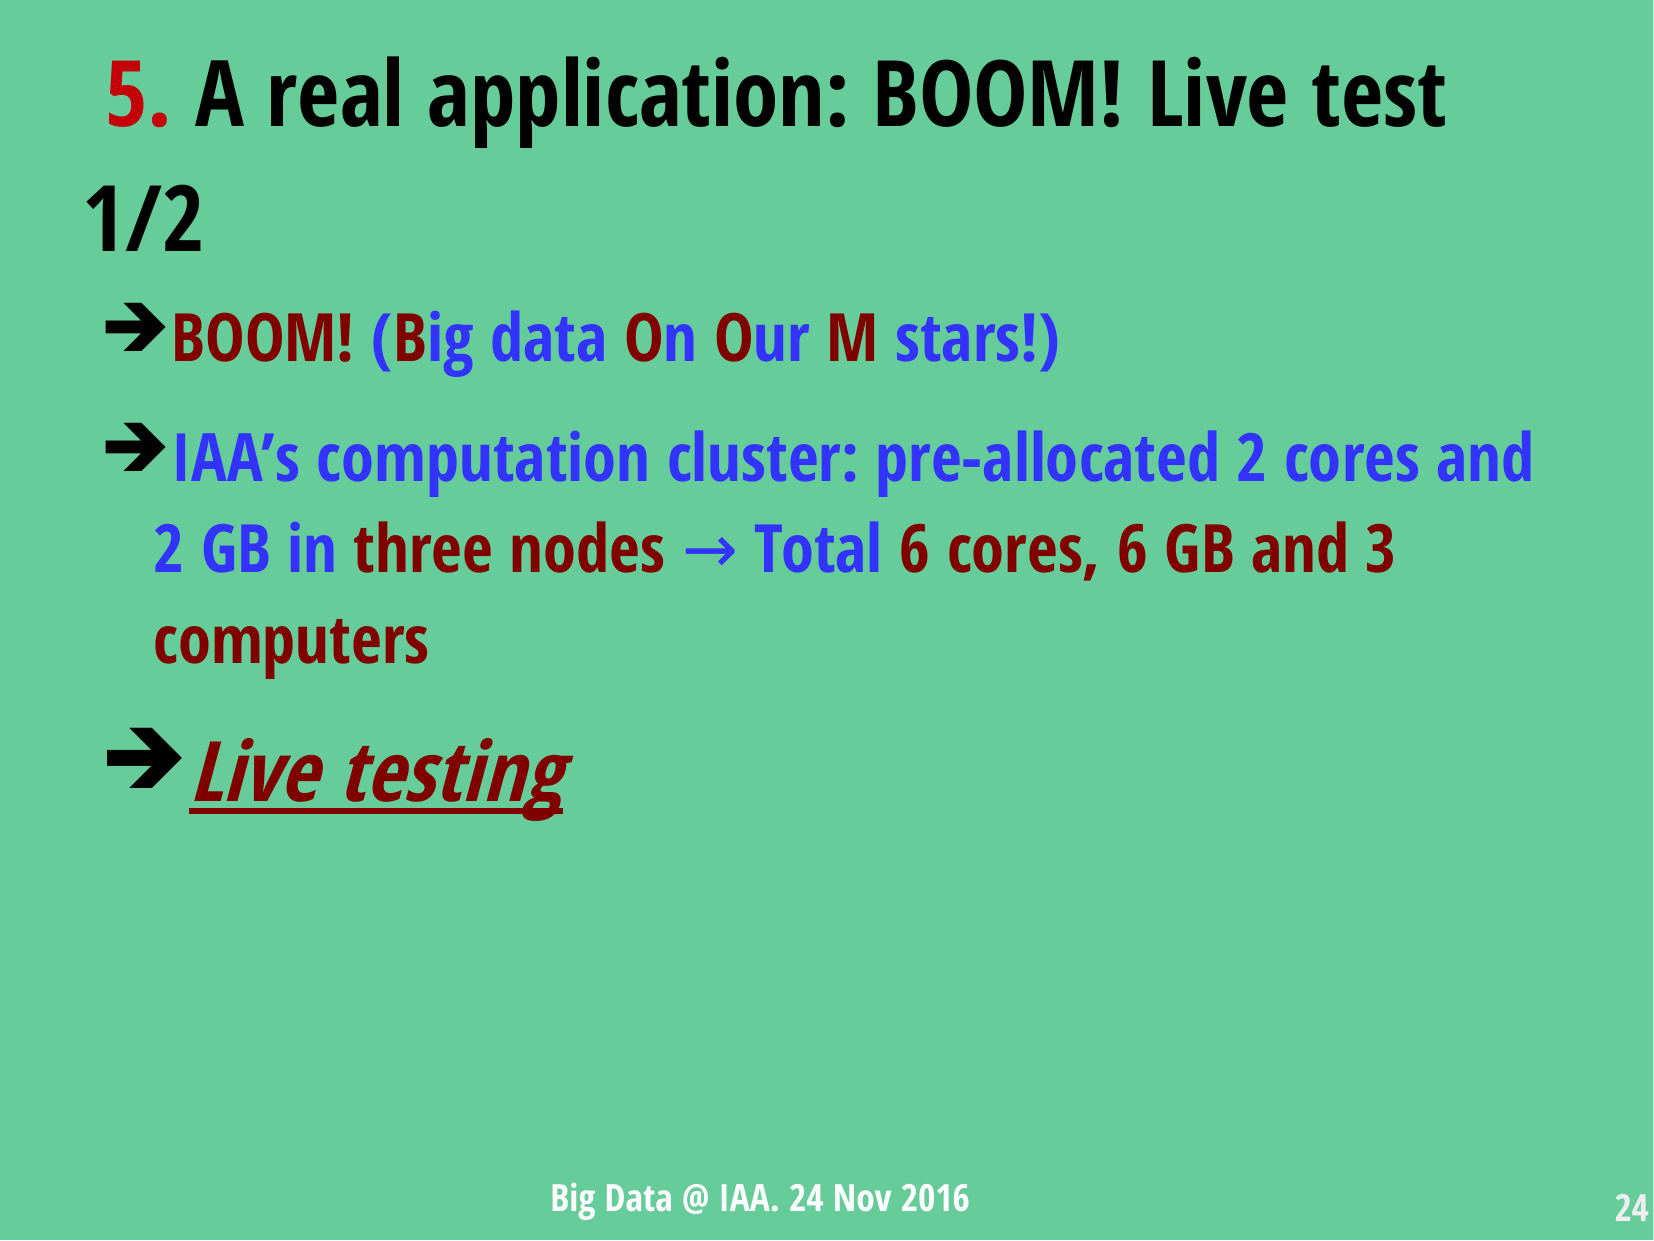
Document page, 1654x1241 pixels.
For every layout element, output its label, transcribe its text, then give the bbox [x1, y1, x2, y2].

title 5. A real application: BOOM! Live test 1/2 [82, 27, 1571, 279]
list BOOM! (Big data On Our M stars!) IAA’s computation cluster: pre-allocated 2 cores and 2 GB in three nodes → Total 6 cores, 6 GB and 3 computers Live testing [82, 290, 1571, 1010]
